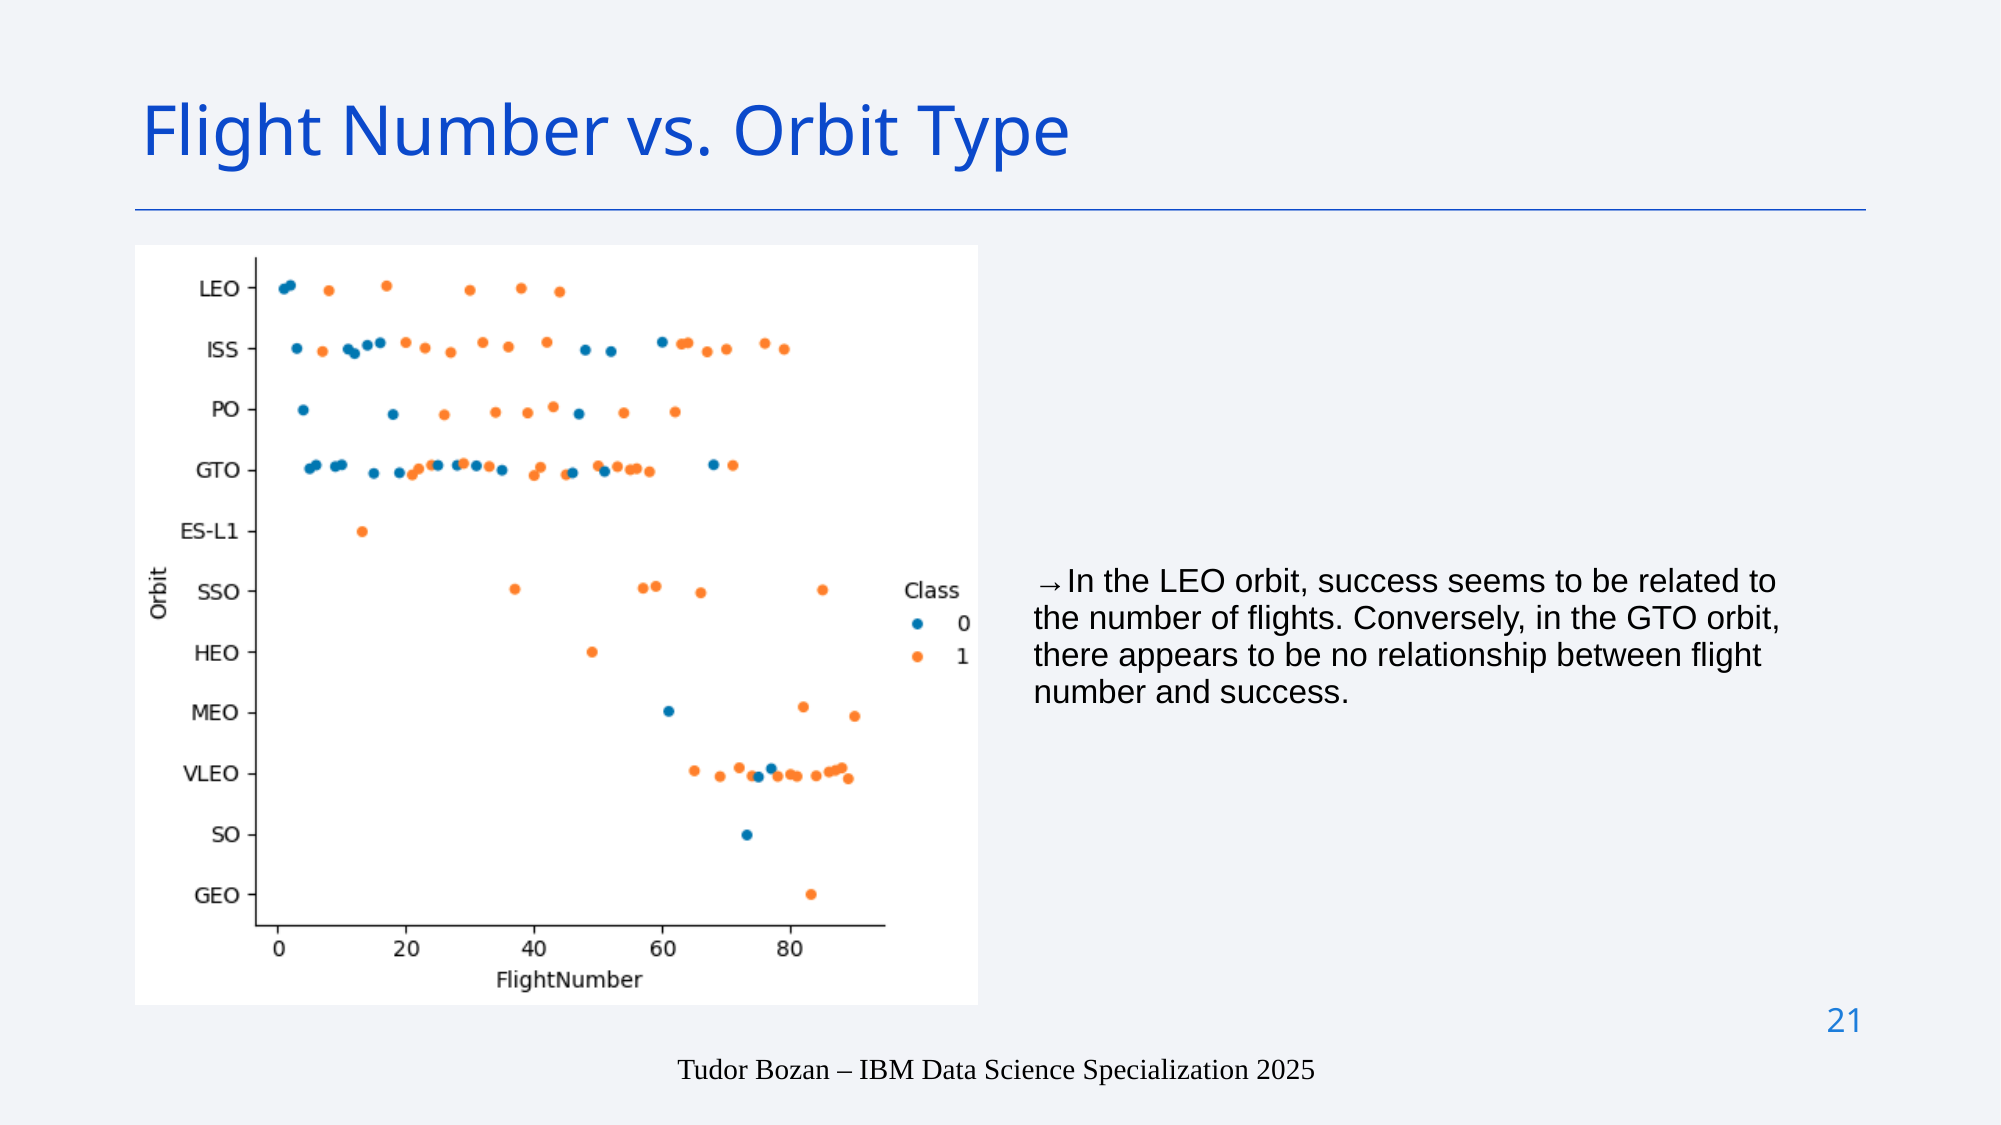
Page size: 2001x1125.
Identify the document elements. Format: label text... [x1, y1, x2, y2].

text_box Flight Number vs. Orbit Type [126, 88, 1852, 179]
text_box →In the LEO orbit, success seems to be related to the number of flights. Conversely, in the GTO orbit, there appears to be no relationship between flight number and success. [1018, 555, 1816, 756]
picture [0, 0, 2001, 1125]
text_box <number> [1429, 988, 1880, 1055]
